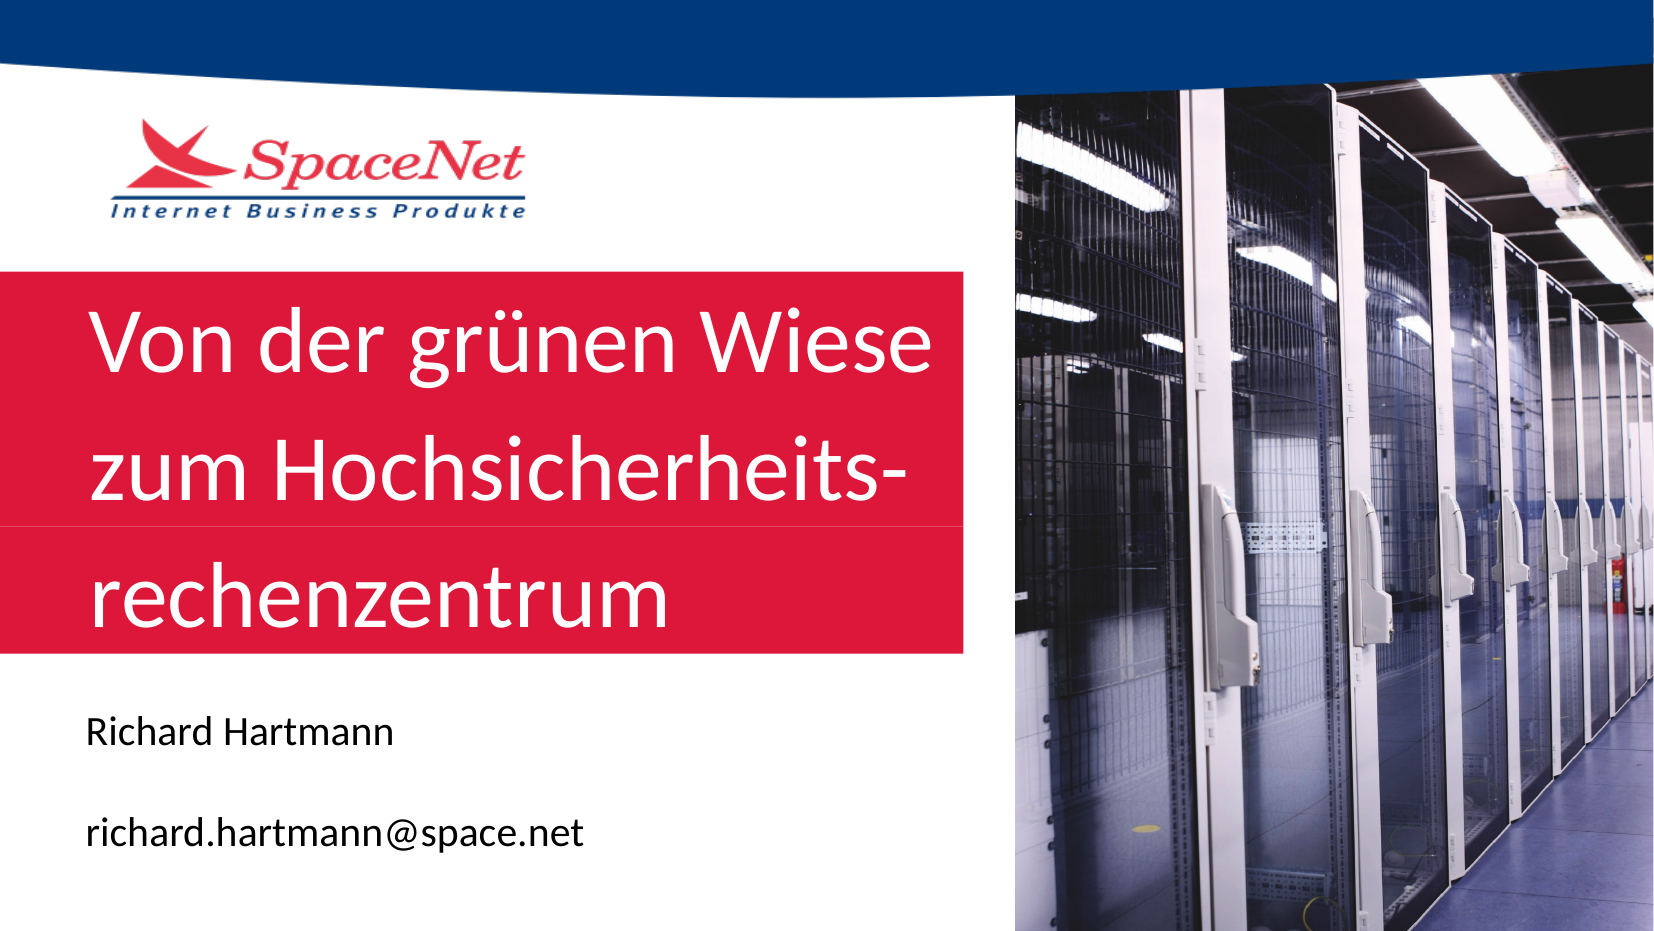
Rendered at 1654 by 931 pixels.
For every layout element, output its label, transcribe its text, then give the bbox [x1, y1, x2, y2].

text_box zum Hochsicherheits- [0, 398, 964, 526]
text_box Von der grünen Wiese [0, 271, 964, 398]
text_box rechenzentrum [0, 526, 964, 654]
picture [0, 0, 1654, 931]
text_box Richard Hartmann richard.hartmann@space.net [70, 696, 959, 862]
